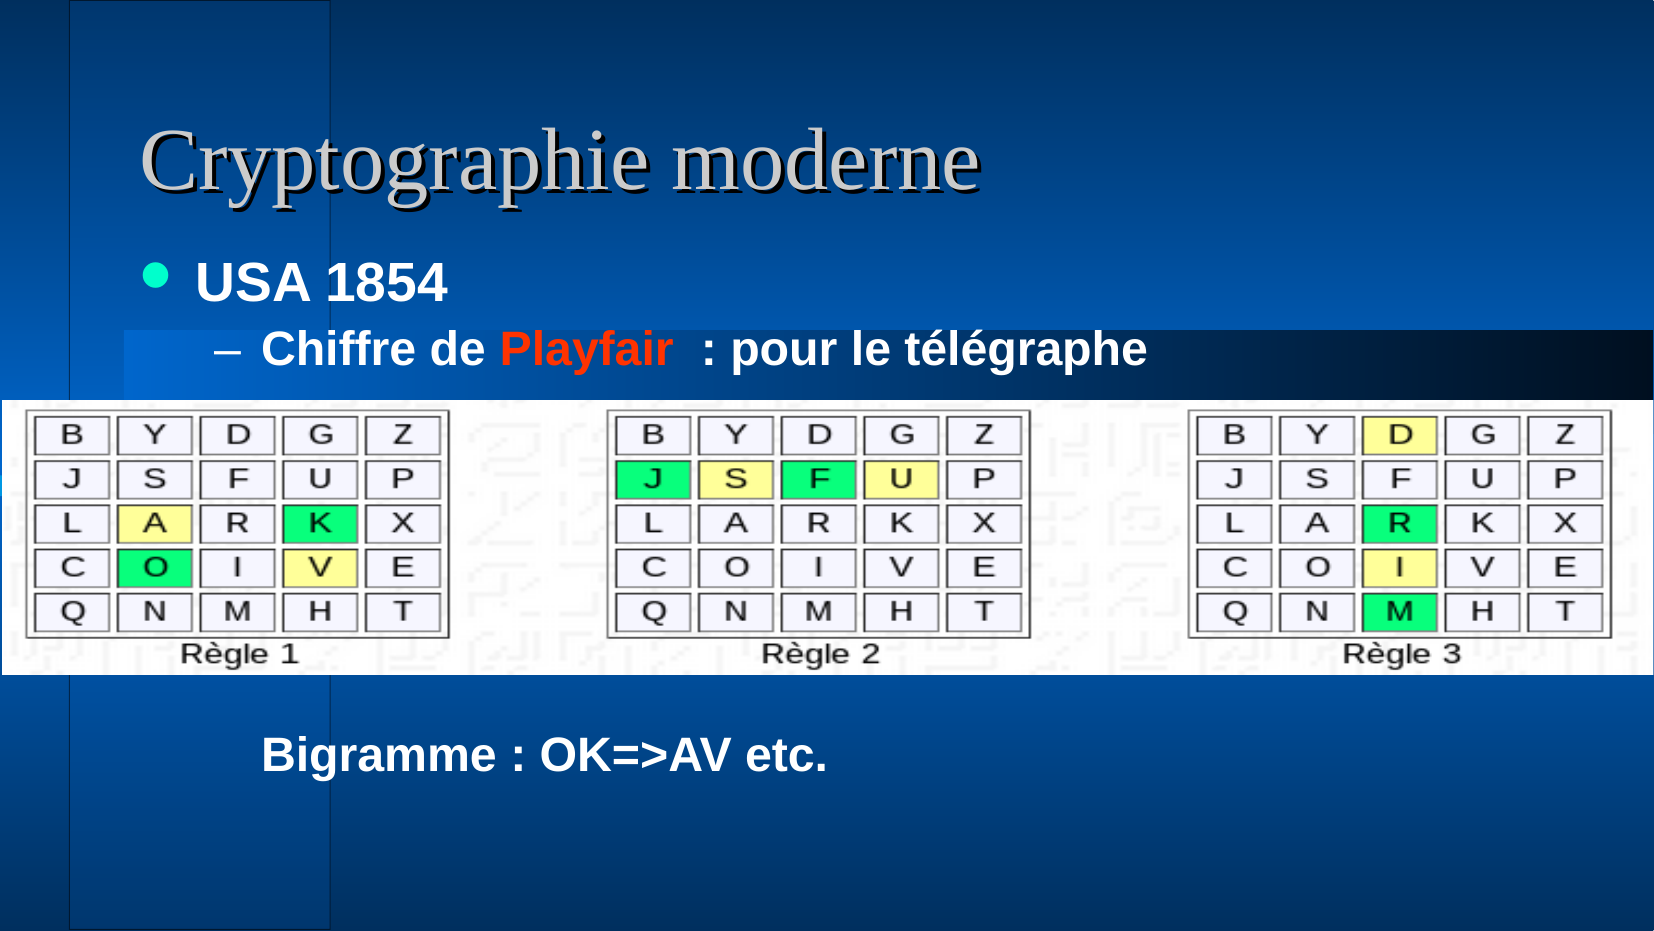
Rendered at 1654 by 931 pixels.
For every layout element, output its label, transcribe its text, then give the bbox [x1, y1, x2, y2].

title Cryptographie moderne [124, 82, 1530, 238]
picture [2, 400, 1654, 675]
list USA 1854 Chiffre de Playfair : pour le télégraphe Bigramme : OK=>AV etc. [124, 675, 1530, 843]
list USA 1854 Chiffre de Playfair : pour le télégraphe Bigramme : OK=>AV etc. [124, 249, 1530, 400]
